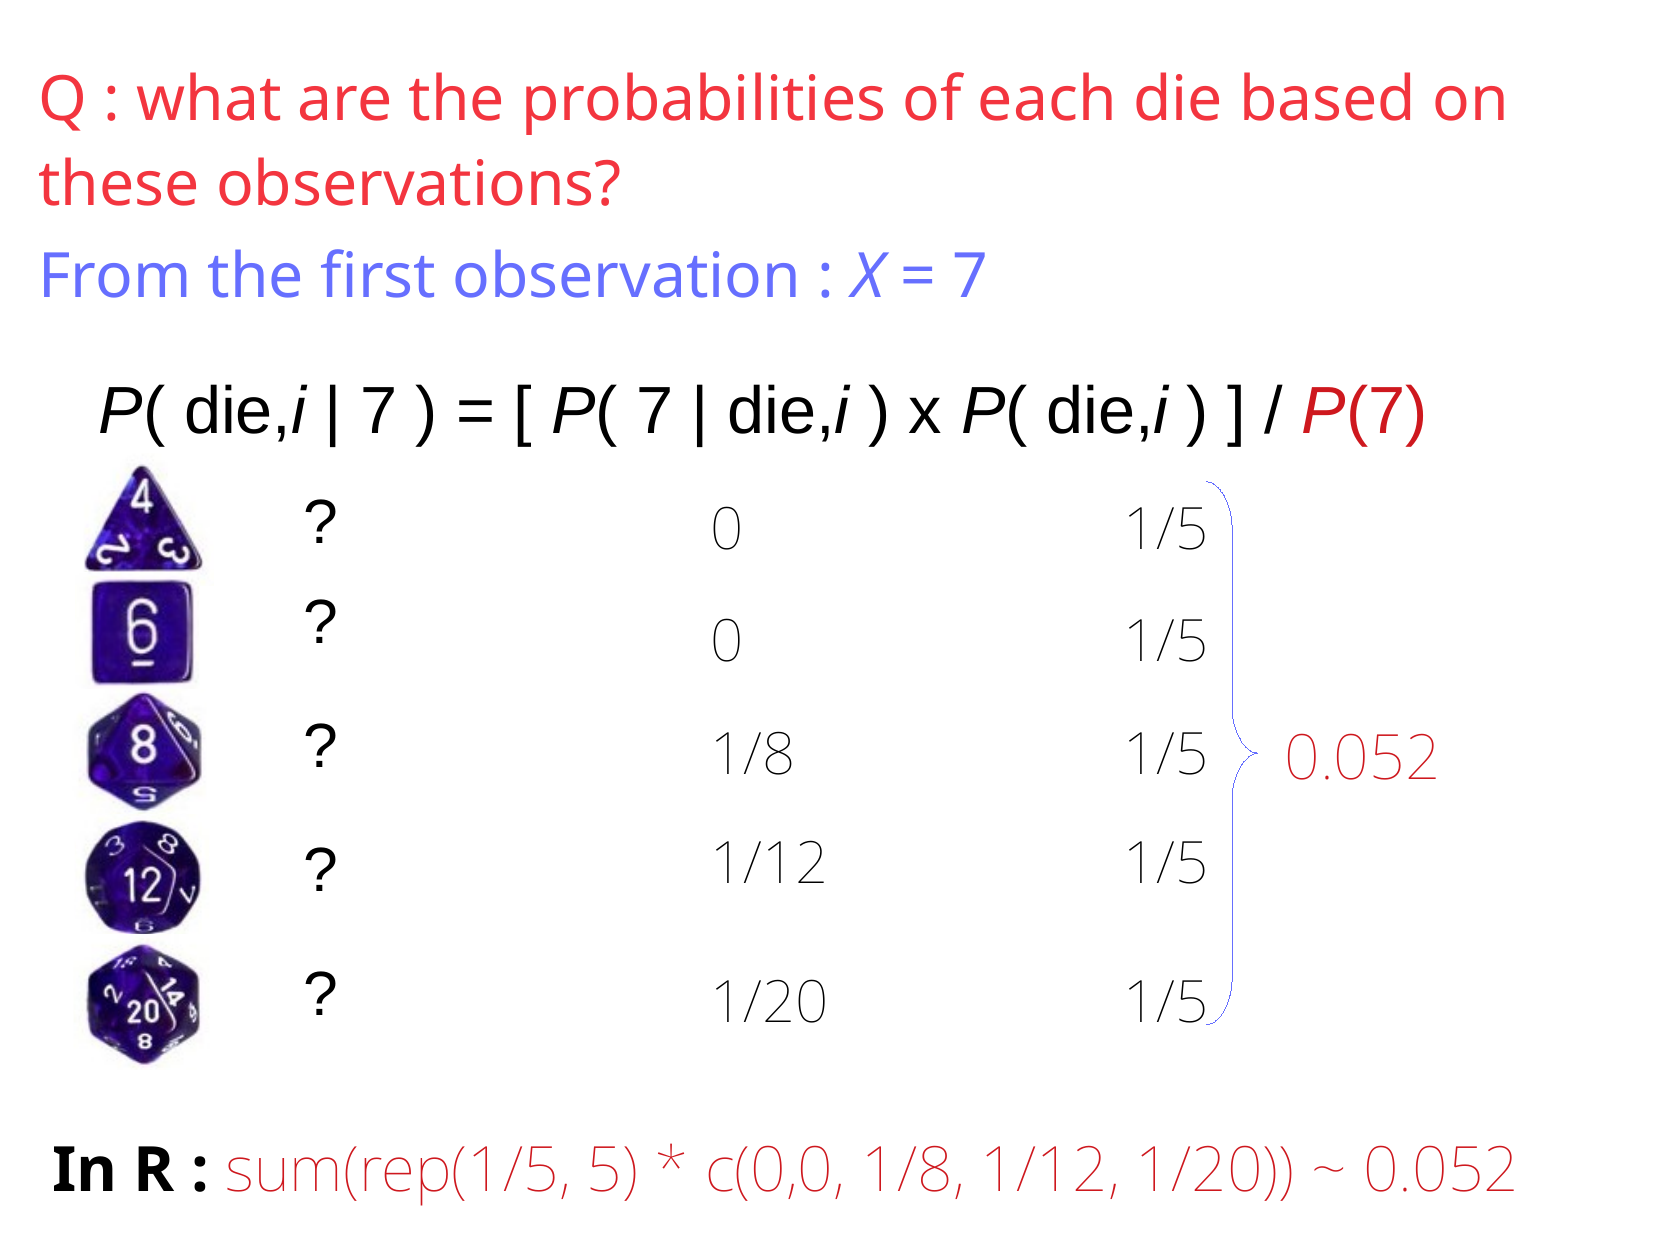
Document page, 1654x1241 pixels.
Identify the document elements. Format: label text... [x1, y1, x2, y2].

text_box ? [289, 479, 354, 564]
text_box In R : sum(rep(1/5, 5) * c(0,0, 1/8, 1/12, 1/20)) ~ 0.052 [37, 1116, 1615, 1209]
text_box Q : what are the probabilities of each die based on these observations? [23, 46, 1647, 201]
text_box 1/8 [695, 704, 811, 785]
text_box 1/5 [1108, 704, 1225, 785]
text_box From the first observation : X = 7 [23, 223, 1647, 378]
picture [71, 453, 214, 1070]
text_box ? [289, 703, 354, 789]
text_box 0 [695, 479, 760, 560]
text_box 1/12 [695, 814, 846, 894]
text_box 1/5 [1108, 814, 1225, 894]
text_box ? [289, 951, 354, 1037]
text_box 1/20 [695, 952, 846, 1033]
text_box 1/5 [1108, 592, 1225, 672]
text_box ? [289, 579, 354, 665]
text_box 1/5 [1108, 479, 1225, 560]
text_box ? [289, 827, 354, 913]
text_box P( die,i | 7 ) = [ P( 7 | die,i ) x P( die,i ) ] / P(7) [84, 378, 1544, 455]
text_box 0 [695, 592, 760, 672]
text_box 0.052 [1269, 705, 1513, 856]
text_box 1/5 [1108, 952, 1225, 1033]
